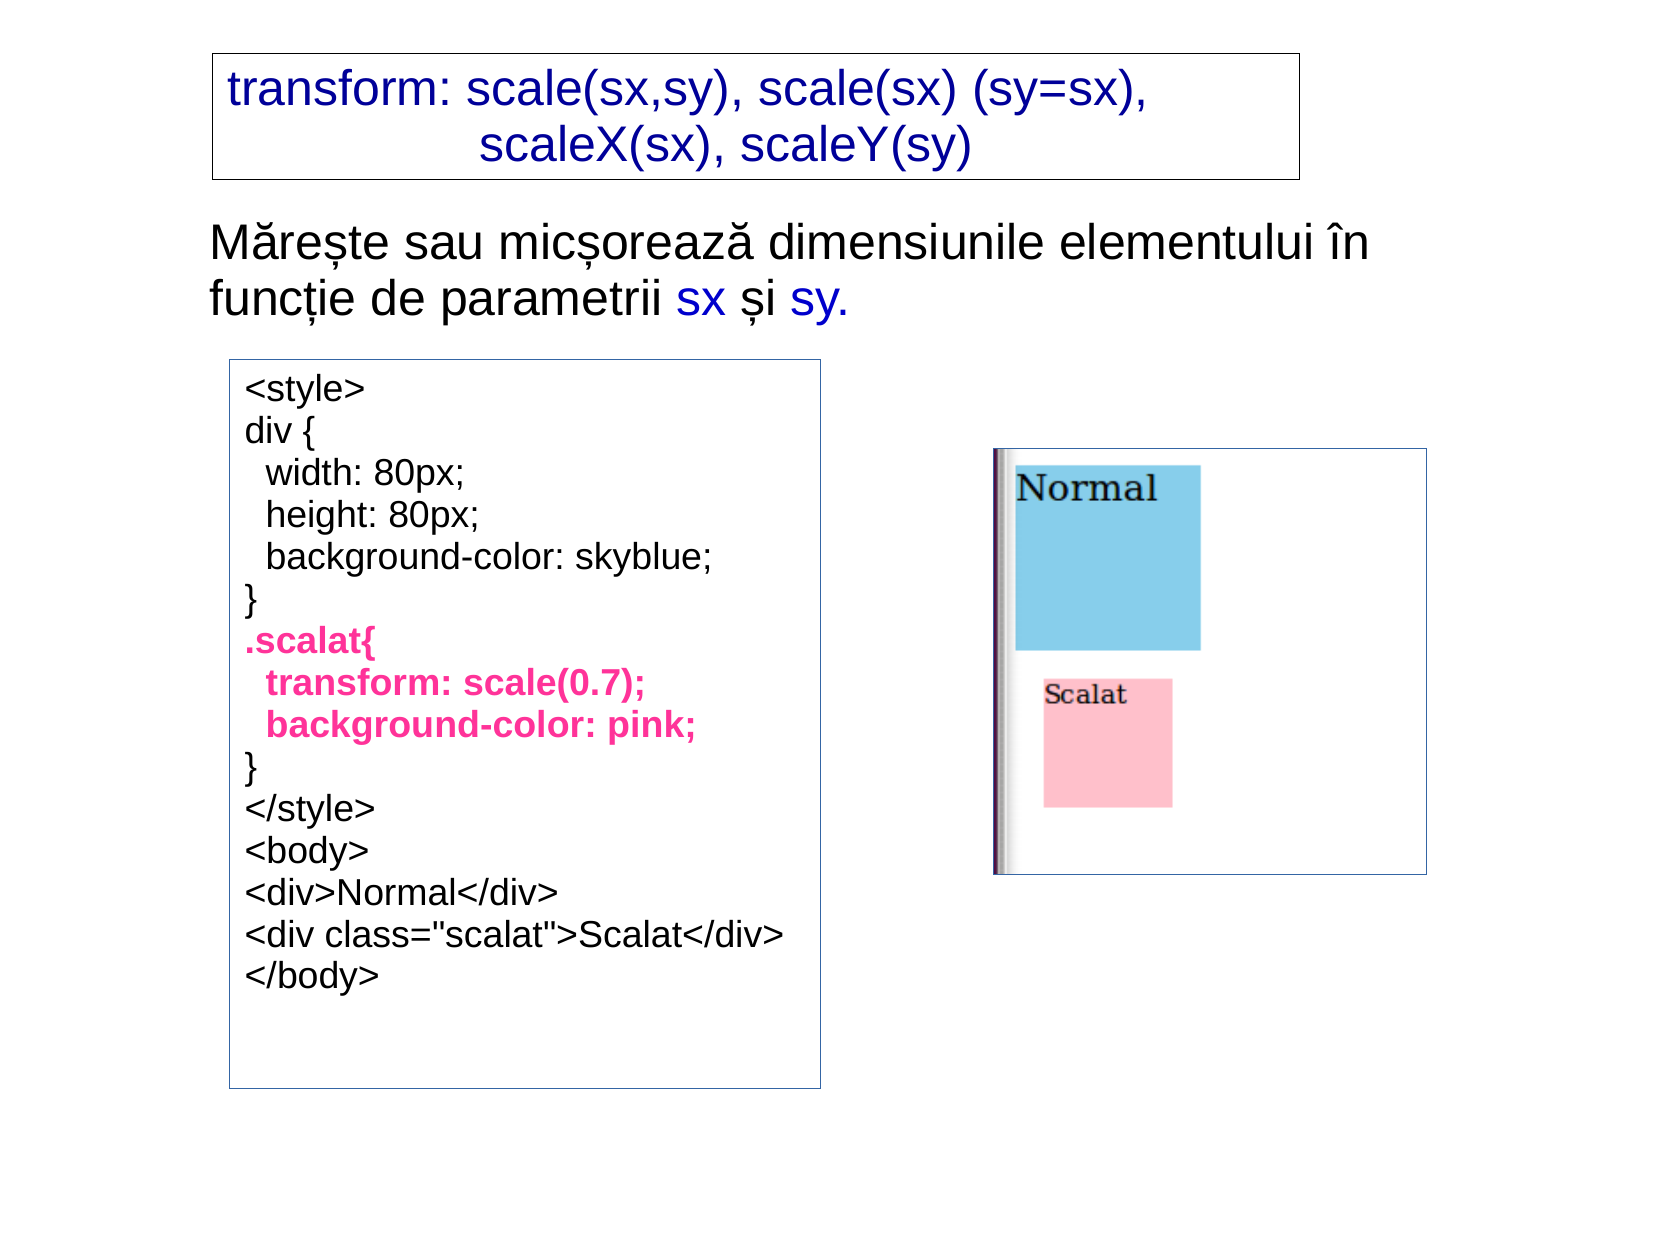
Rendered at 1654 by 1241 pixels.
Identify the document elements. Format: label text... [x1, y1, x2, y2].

text_box <style> div { width: 80px; height: 80px; background-color: skyblue; } .scalat{ transform: scale(0.7); background-color: pink; } </style> <body> <div>Normal</div> <div class="scalat">Scalat</div> </body> [229, 359, 821, 1089]
text_box transform: scale(sx,sy), scale(sx) (sy=sx), scaleX(sx), scaleY(sy) [212, 53, 1300, 180]
picture [993, 448, 1427, 875]
text_box Mărește sau micșorează dimensiunile elementului în funcție de parametrii sx și sy. [194, 206, 1512, 389]
